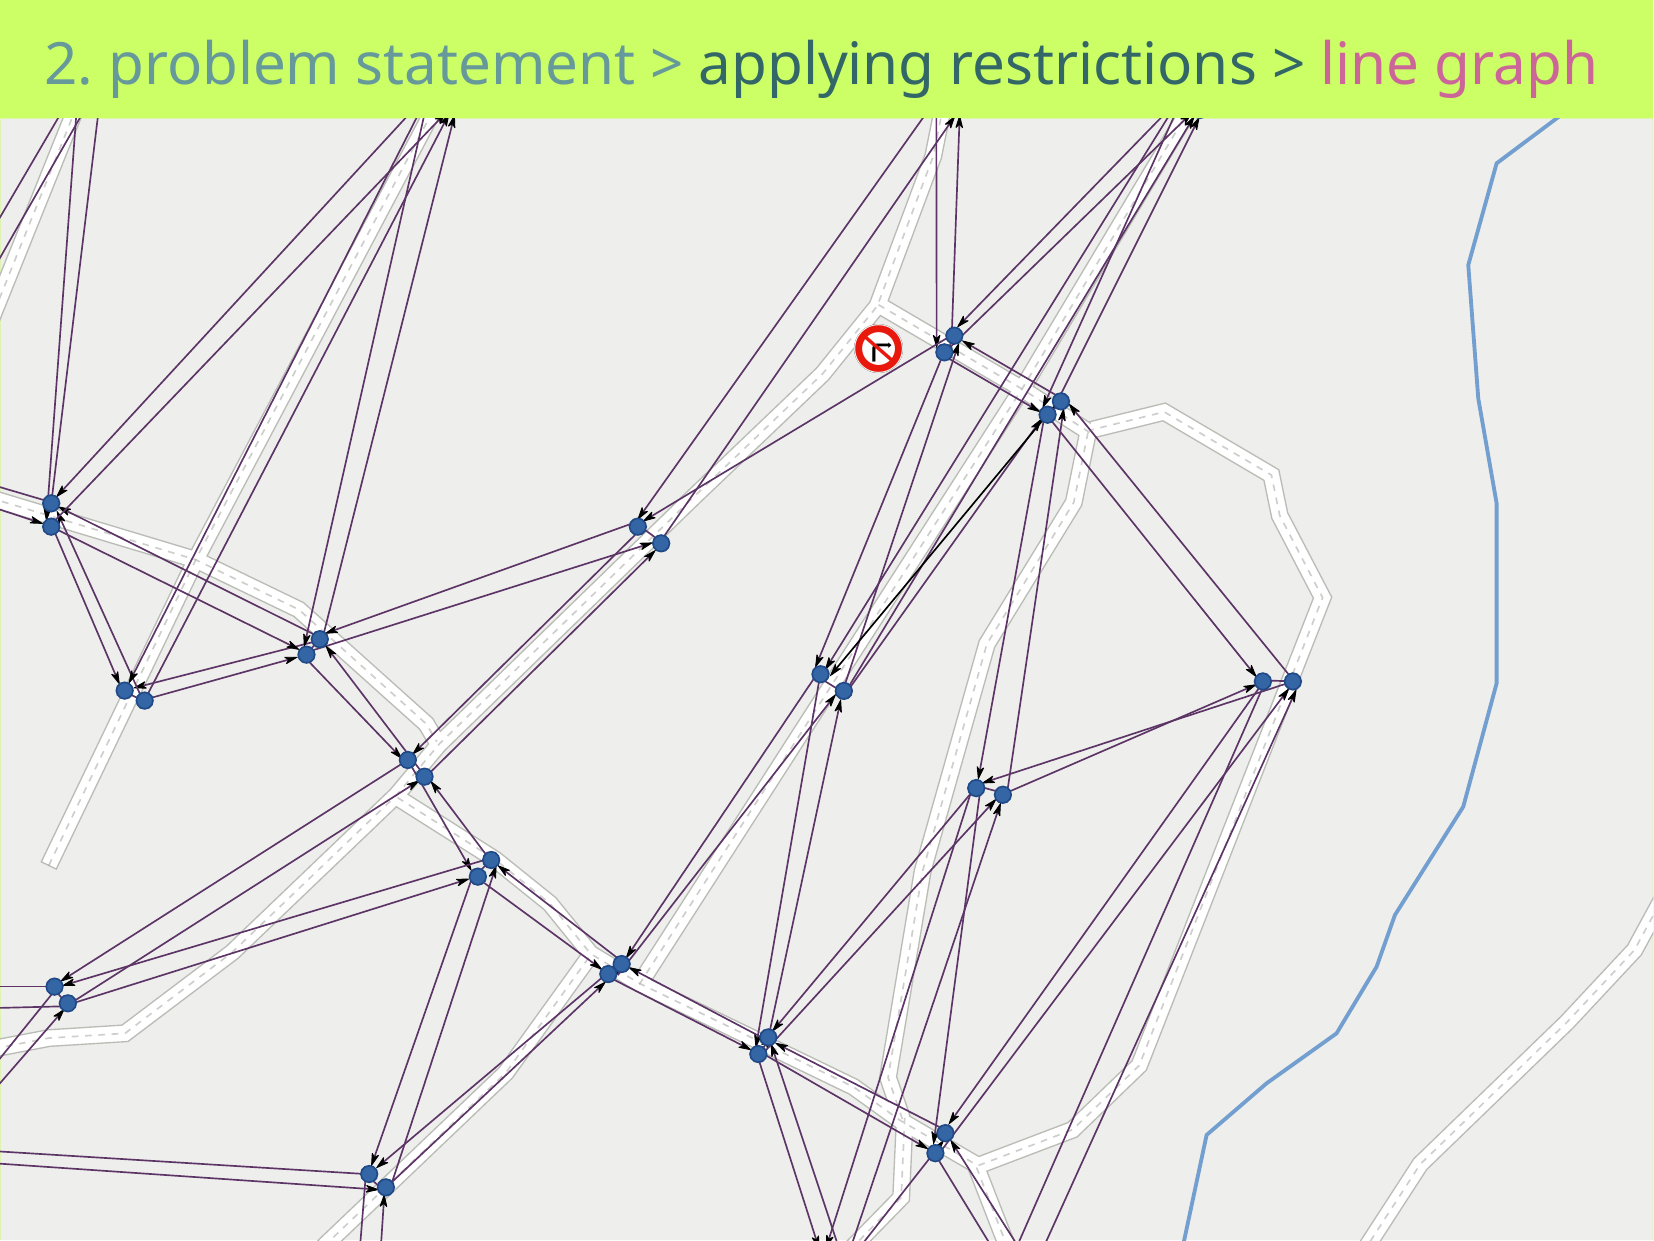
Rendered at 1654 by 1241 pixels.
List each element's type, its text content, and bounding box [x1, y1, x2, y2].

text_box 2. problem statement > applying restrictions > line graph [29, 14, 1444, 118]
picture [0, 118, 1654, 1241]
